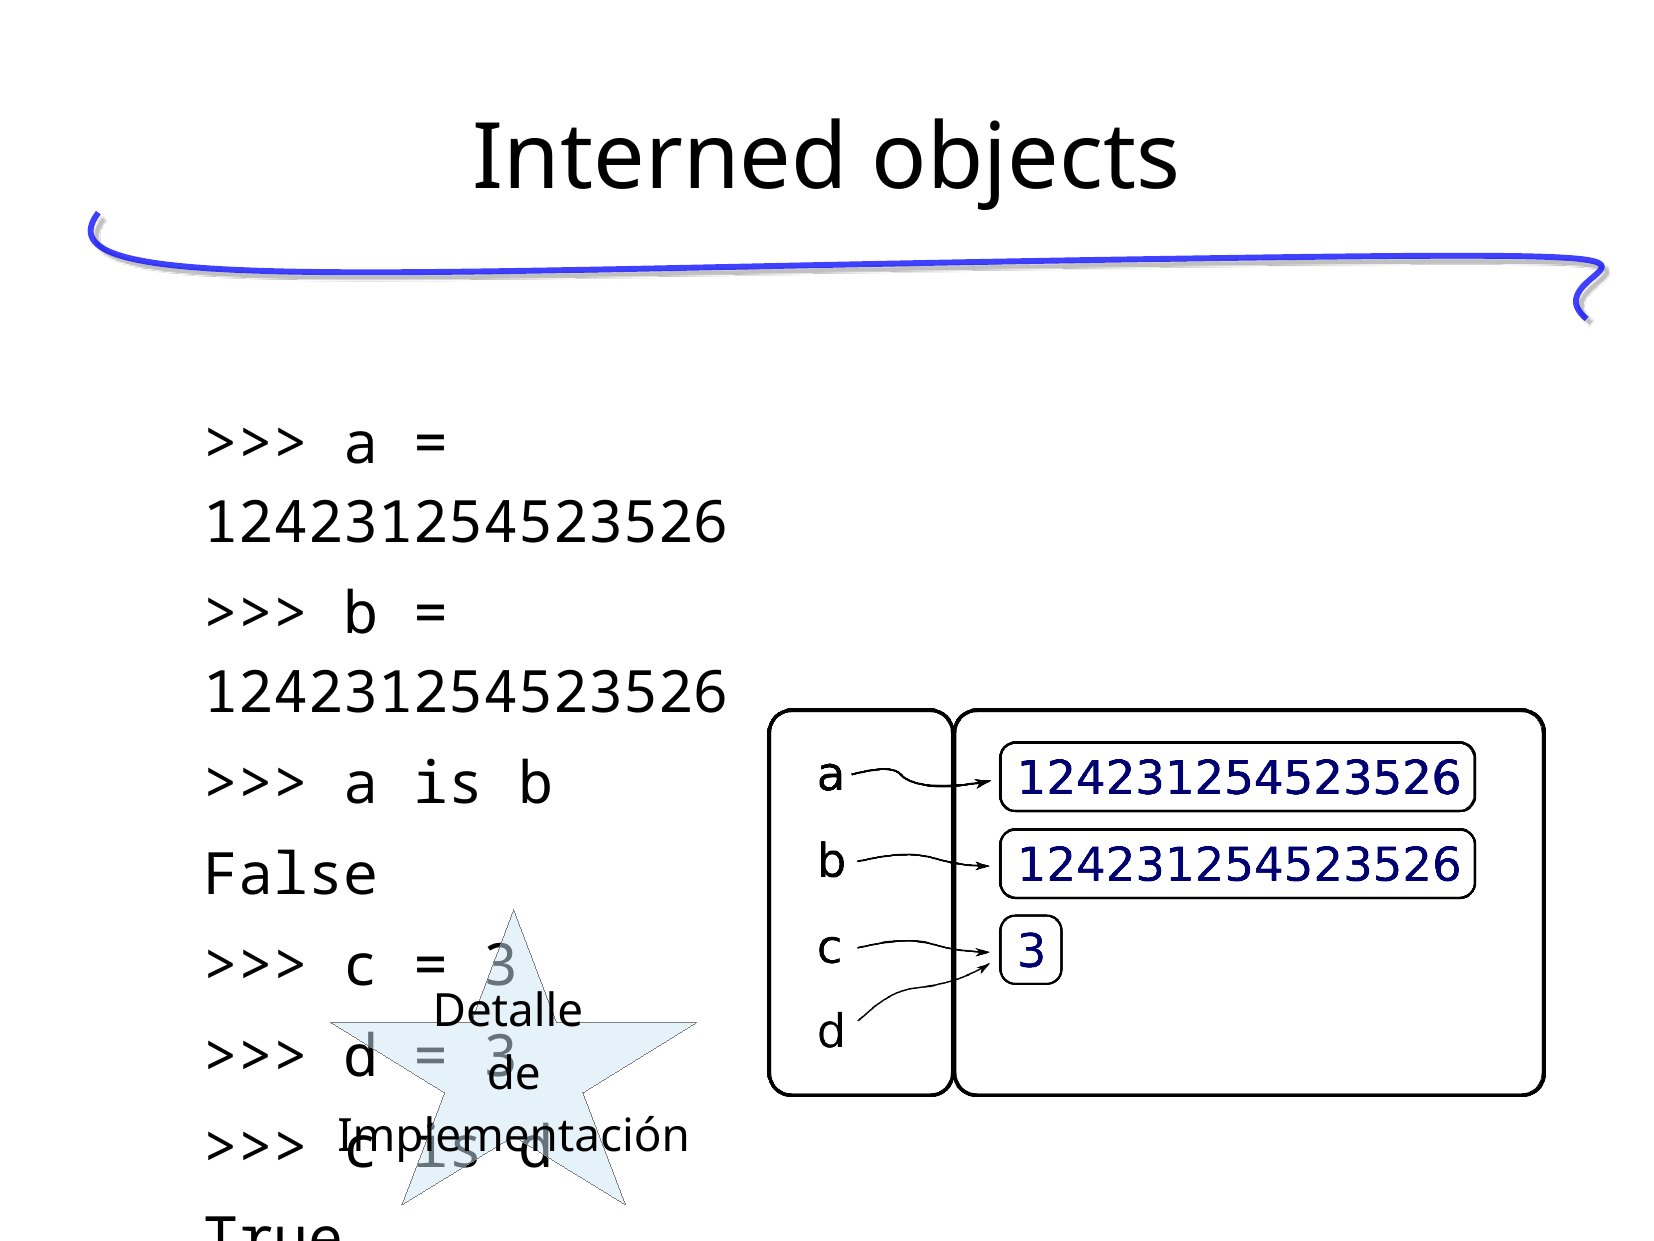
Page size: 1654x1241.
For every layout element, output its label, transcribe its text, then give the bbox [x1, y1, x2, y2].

title Interned objects [82, 49, 1571, 257]
text_box Detalle de Implementación [330, 909, 697, 1205]
picture [767, 708, 1546, 1097]
text_box >>> a = 124231254523526 >>> b = 124231254523526 >>> a is b False >>> c = 3 >>> d = 3 >>> c is d True [188, 393, 945, 1027]
